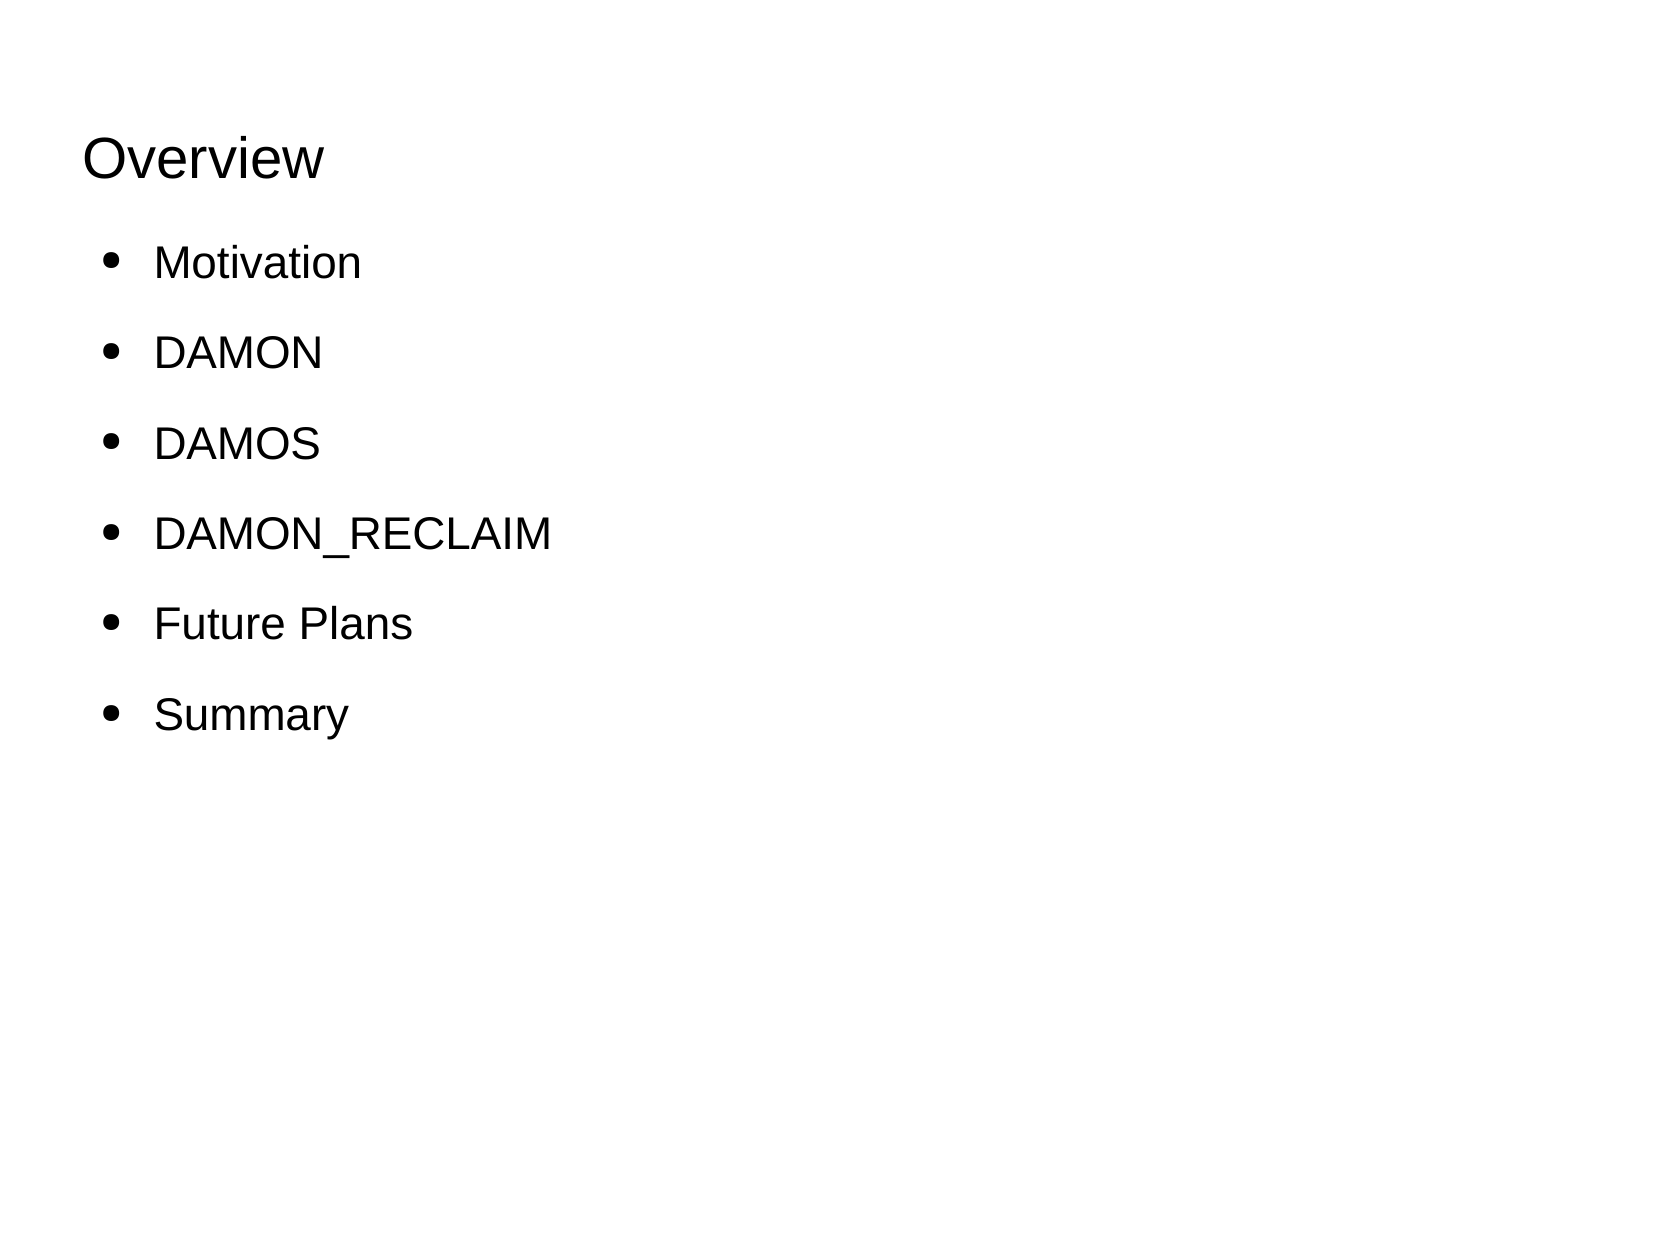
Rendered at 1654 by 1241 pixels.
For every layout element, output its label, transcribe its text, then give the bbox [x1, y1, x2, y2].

list Motivation DAMON DAMOS DAMON_RECLAIM Future Plans Summary [82, 236, 1571, 1111]
title Overview [82, 108, 1571, 210]
